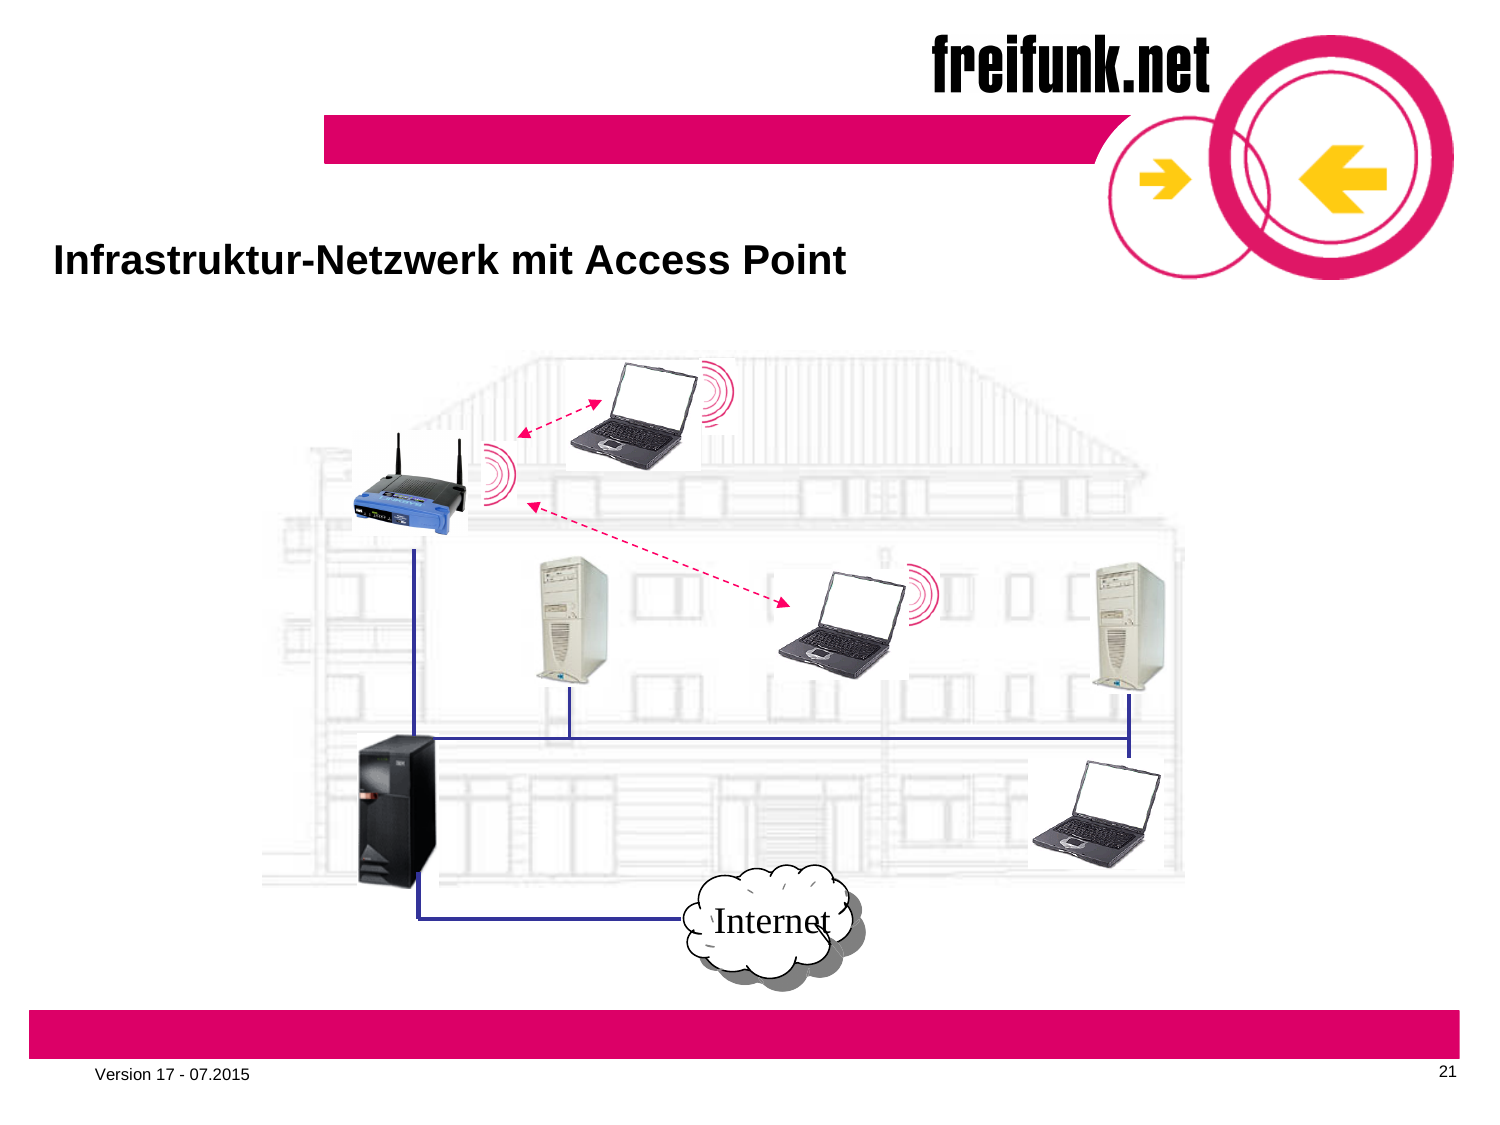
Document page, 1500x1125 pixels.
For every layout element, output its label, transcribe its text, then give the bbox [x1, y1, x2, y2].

text_box Infrastruktur-Netzwerk mit Access Point [53, 233, 1046, 313]
text_box Internet [699, 889, 850, 950]
text_box [683, 894, 829, 979]
picture [932, 34, 1454, 280]
text_box [701, 865, 847, 889]
picture [262, 350, 1185, 889]
